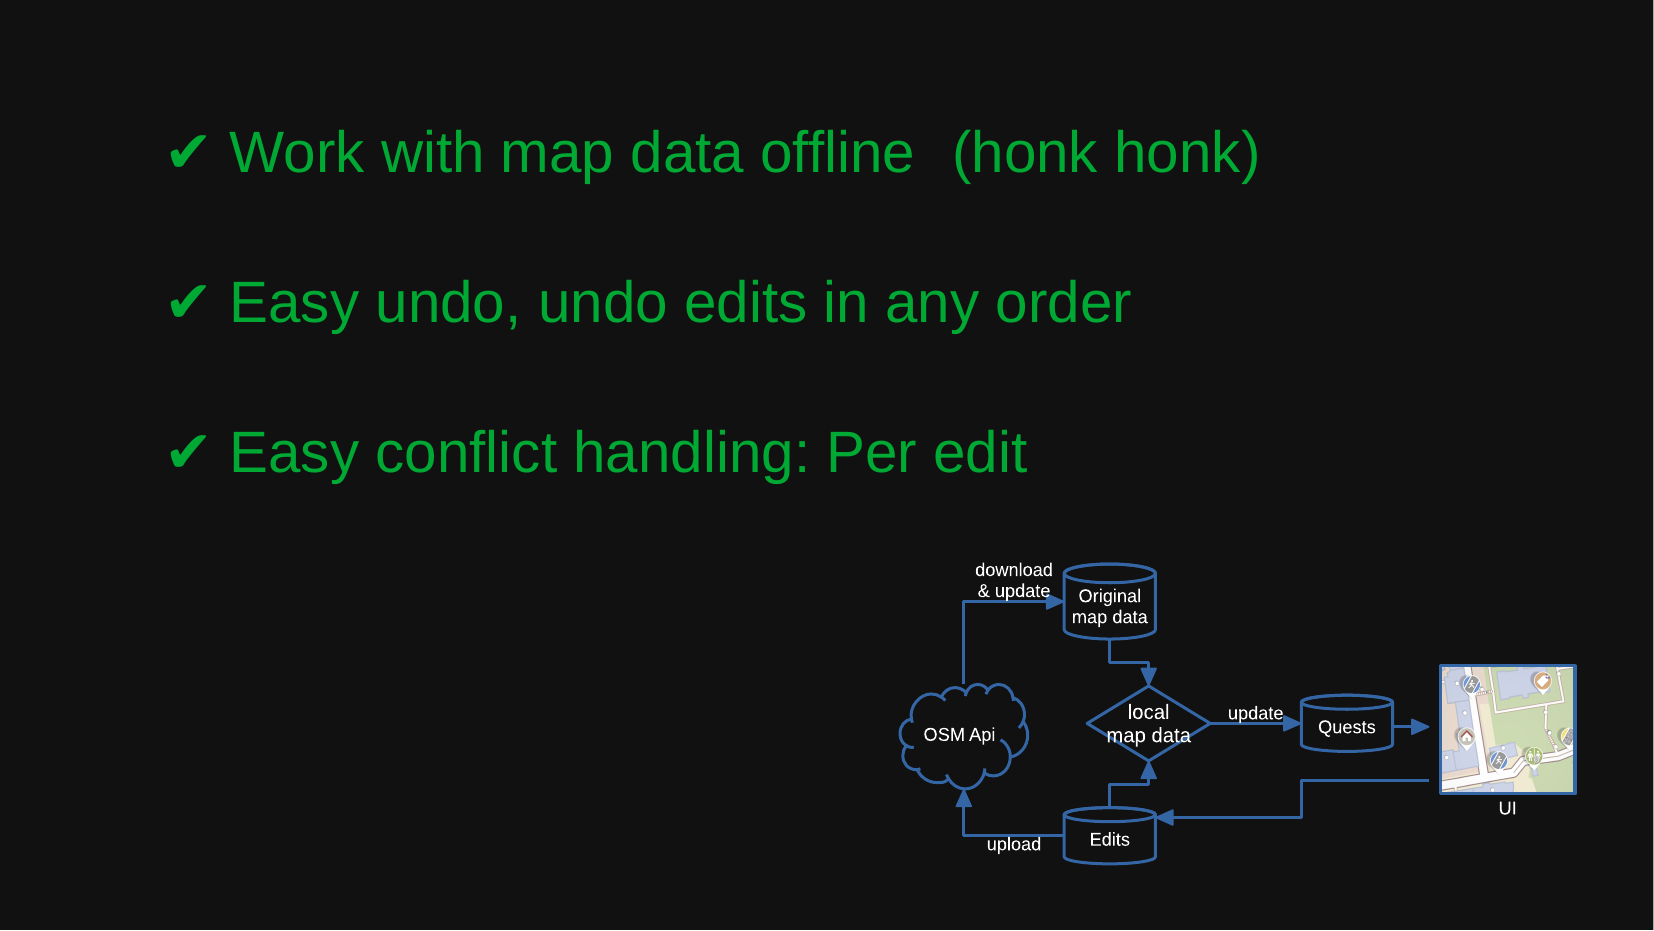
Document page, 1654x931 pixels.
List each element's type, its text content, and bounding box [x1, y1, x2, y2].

text_box [1103, 592, 1112, 607]
text_box [924, 727, 937, 742]
text_box [996, 587, 1004, 598]
text_box [1073, 613, 1086, 624]
text_box [1123, 611, 1148, 624]
text_box [1124, 731, 1146, 747]
text_box ✔ Easy undo, undo edits in any order [150, 262, 937, 343]
text_box [1118, 592, 1126, 603]
text_box [1093, 592, 1099, 603]
text_box [951, 727, 964, 741]
text_box [1011, 836, 1041, 851]
text_box [1116, 833, 1130, 846]
text_box [938, 727, 950, 742]
text_box [1087, 613, 1107, 628]
text_box [998, 840, 1007, 855]
text_box [1353, 721, 1376, 734]
text_box [1133, 707, 1143, 720]
text_box [1091, 832, 1101, 846]
text_box ✔ Work with map data offline [150, 112, 937, 193]
text_box [1127, 588, 1140, 603]
text_box [1079, 589, 1092, 603]
text_box [1440, 665, 1576, 794]
text_box [1152, 727, 1162, 743]
text_box [986, 565, 1018, 577]
text_box [969, 727, 991, 745]
text_box [1023, 565, 1032, 577]
text_box [975, 562, 985, 577]
text_box [1318, 720, 1332, 737]
text_box [1229, 709, 1237, 720]
text_box [1163, 728, 1192, 743]
text_box [1499, 801, 1511, 815]
text_box (honk honk) [937, 112, 1313, 388]
text_box [1144, 703, 1169, 720]
text_box [1006, 583, 1050, 601]
text_box [1102, 832, 1111, 846]
text_box [1107, 731, 1122, 743]
text_box [1033, 562, 1052, 577]
text_box [1239, 705, 1283, 724]
text_box [1113, 609, 1122, 624]
text_box [978, 584, 990, 598]
text_box [987, 840, 996, 851]
text_box [1333, 723, 1342, 734]
text_box [1343, 723, 1352, 734]
text_box ✔ Easy conflict handling: Per edit [150, 412, 1068, 493]
